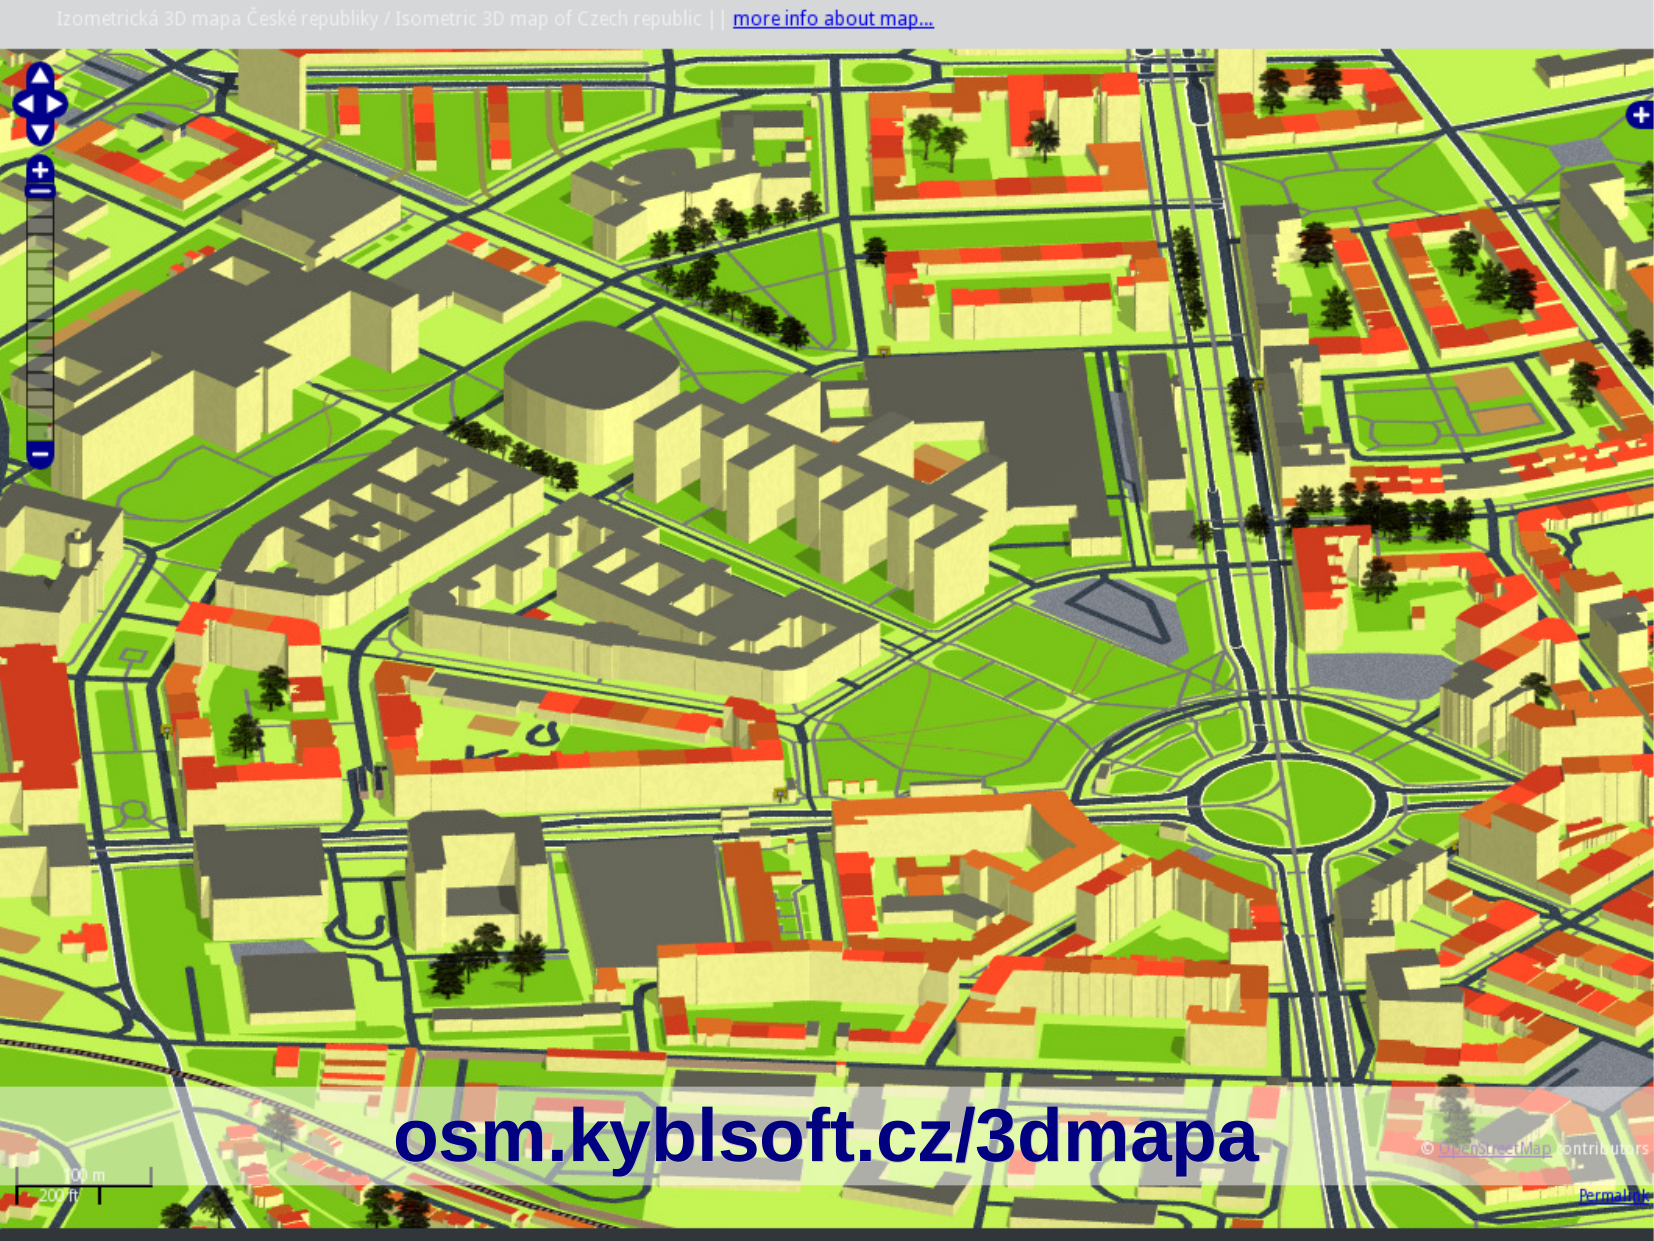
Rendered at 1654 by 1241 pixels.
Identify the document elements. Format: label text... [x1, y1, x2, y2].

picture [0, 0, 1654, 1086]
picture [0, 1186, 1654, 1241]
text_box osm.kyblsoft.cz/3dmapa [0, 1086, 1654, 1186]
